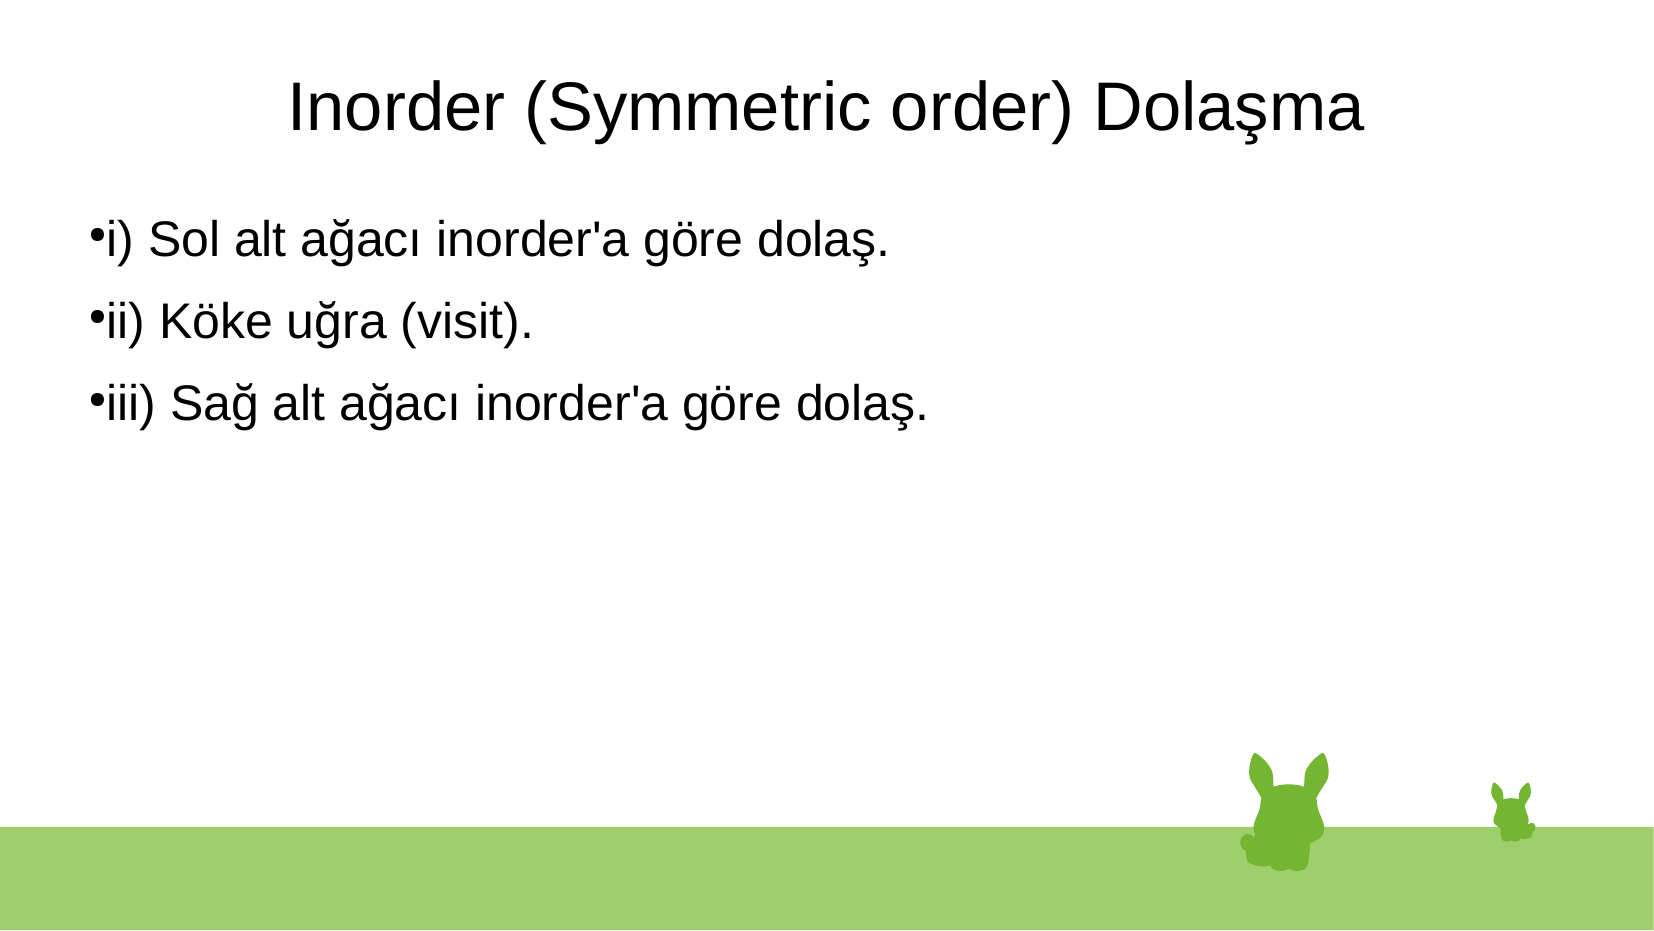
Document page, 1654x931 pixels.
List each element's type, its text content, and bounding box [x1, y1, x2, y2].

list ﻿i) Sol alt ağacı inorder'a göre dolaş. ii) Köke uğra (visit). iii) Sağ alt ağacı inorder'a göre dolaş. [88, 206, 1565, 739]
title ﻿Inorder (Symmetric order) Dolaşma [88, 29, 1565, 178]
